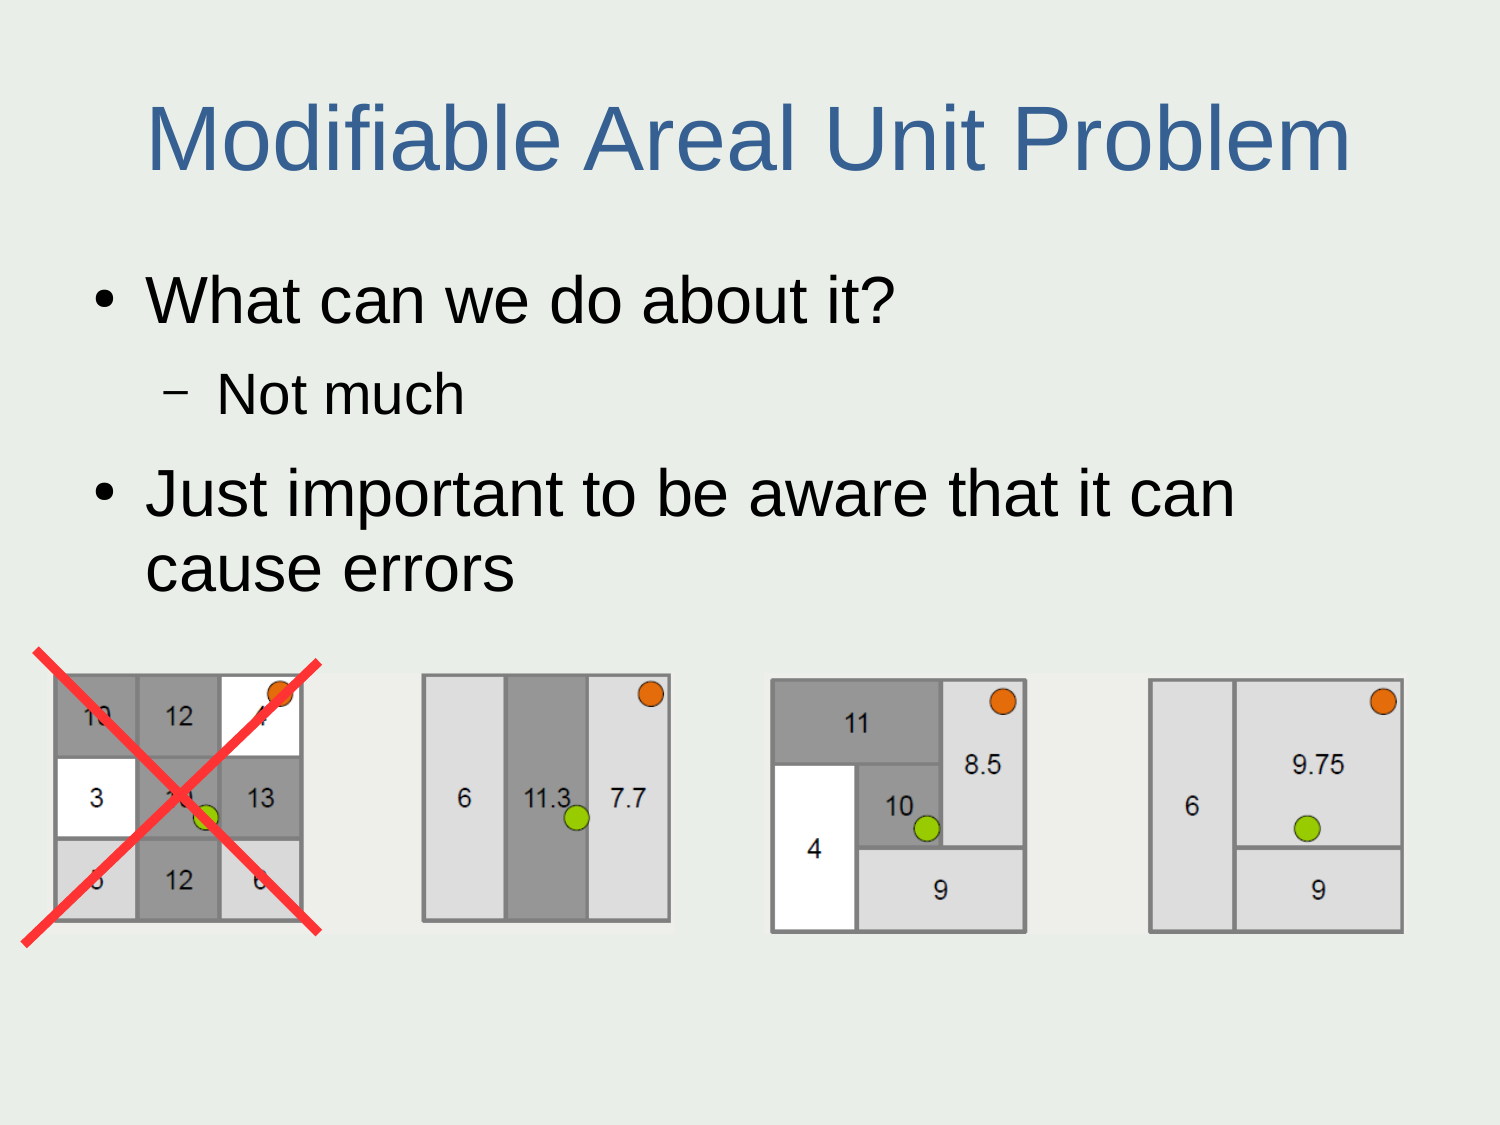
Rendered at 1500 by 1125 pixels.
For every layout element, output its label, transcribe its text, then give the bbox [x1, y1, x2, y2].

title Modifiable Areal Unit Problem [75, 44, 1425, 233]
picture [47, 673, 172, 914]
picture [67, 673, 299, 787]
picture [763, 673, 1408, 934]
picture [188, 673, 675, 934]
picture [47, 802, 312, 934]
list What can we do about it? Not much Just important to be aware that it can cause errors [75, 263, 1425, 916]
